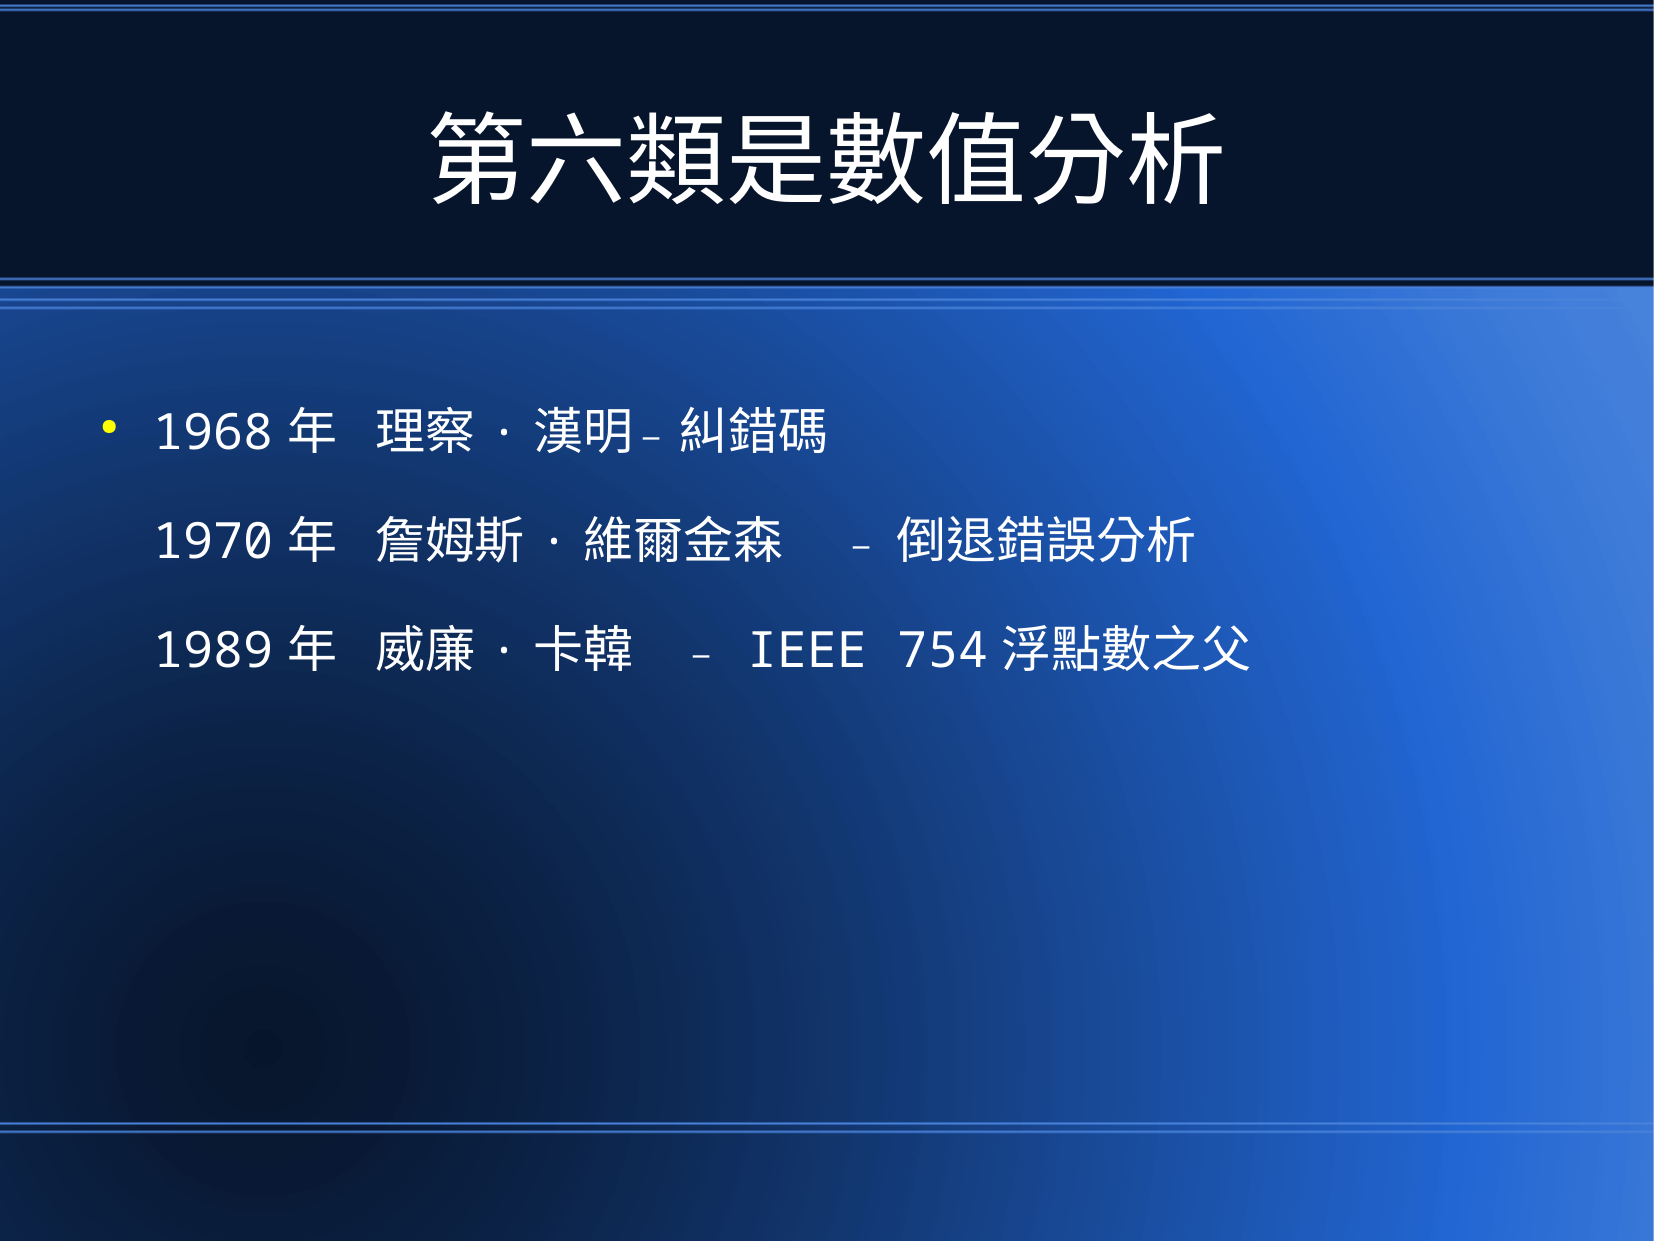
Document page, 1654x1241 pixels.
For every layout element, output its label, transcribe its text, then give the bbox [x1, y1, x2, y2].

picture [0, 0, 1654, 1241]
title 第六類是數值分析 [82, 49, 1571, 257]
list 1968年 理察·漢明 – 糾錯碼 1970年 詹姆斯·維爾金森 – 倒退錯誤分析 1989年 威廉·卡韓 – IEEE 754浮點數之父 [82, 355, 1571, 1241]
